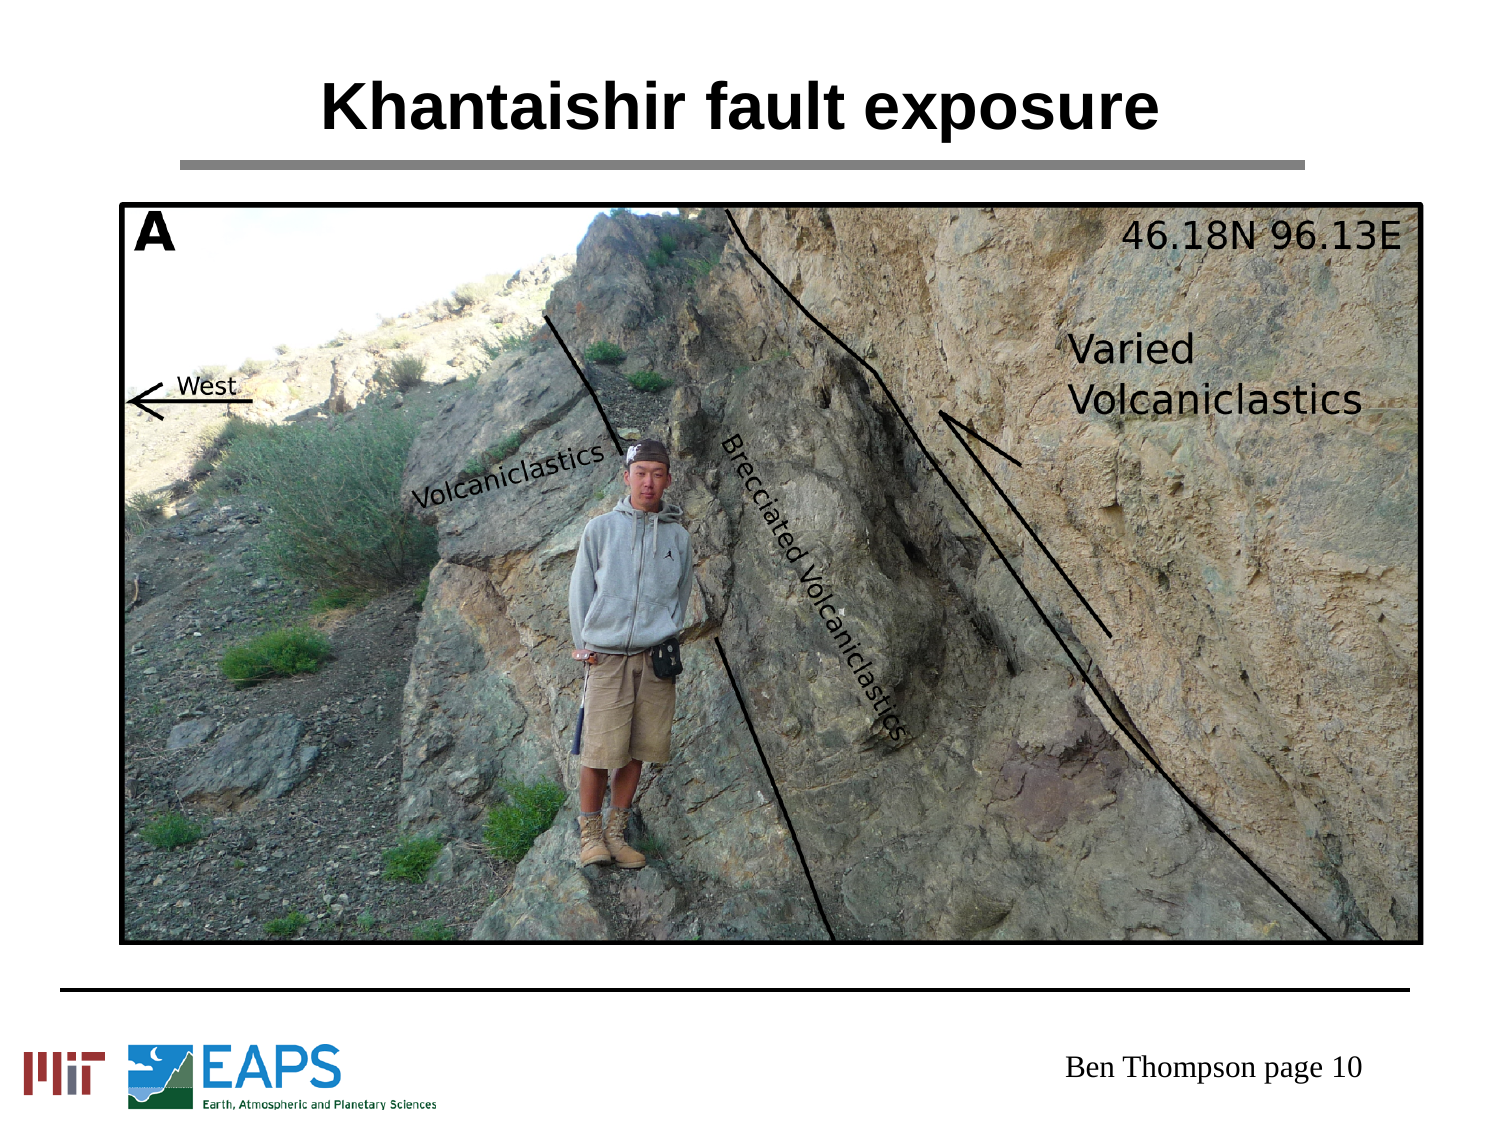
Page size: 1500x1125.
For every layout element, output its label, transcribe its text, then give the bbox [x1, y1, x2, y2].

picture [119, 202, 1426, 946]
title Khantaishir fault exposure [161, 49, 1321, 165]
picture [128, 1044, 436, 1110]
